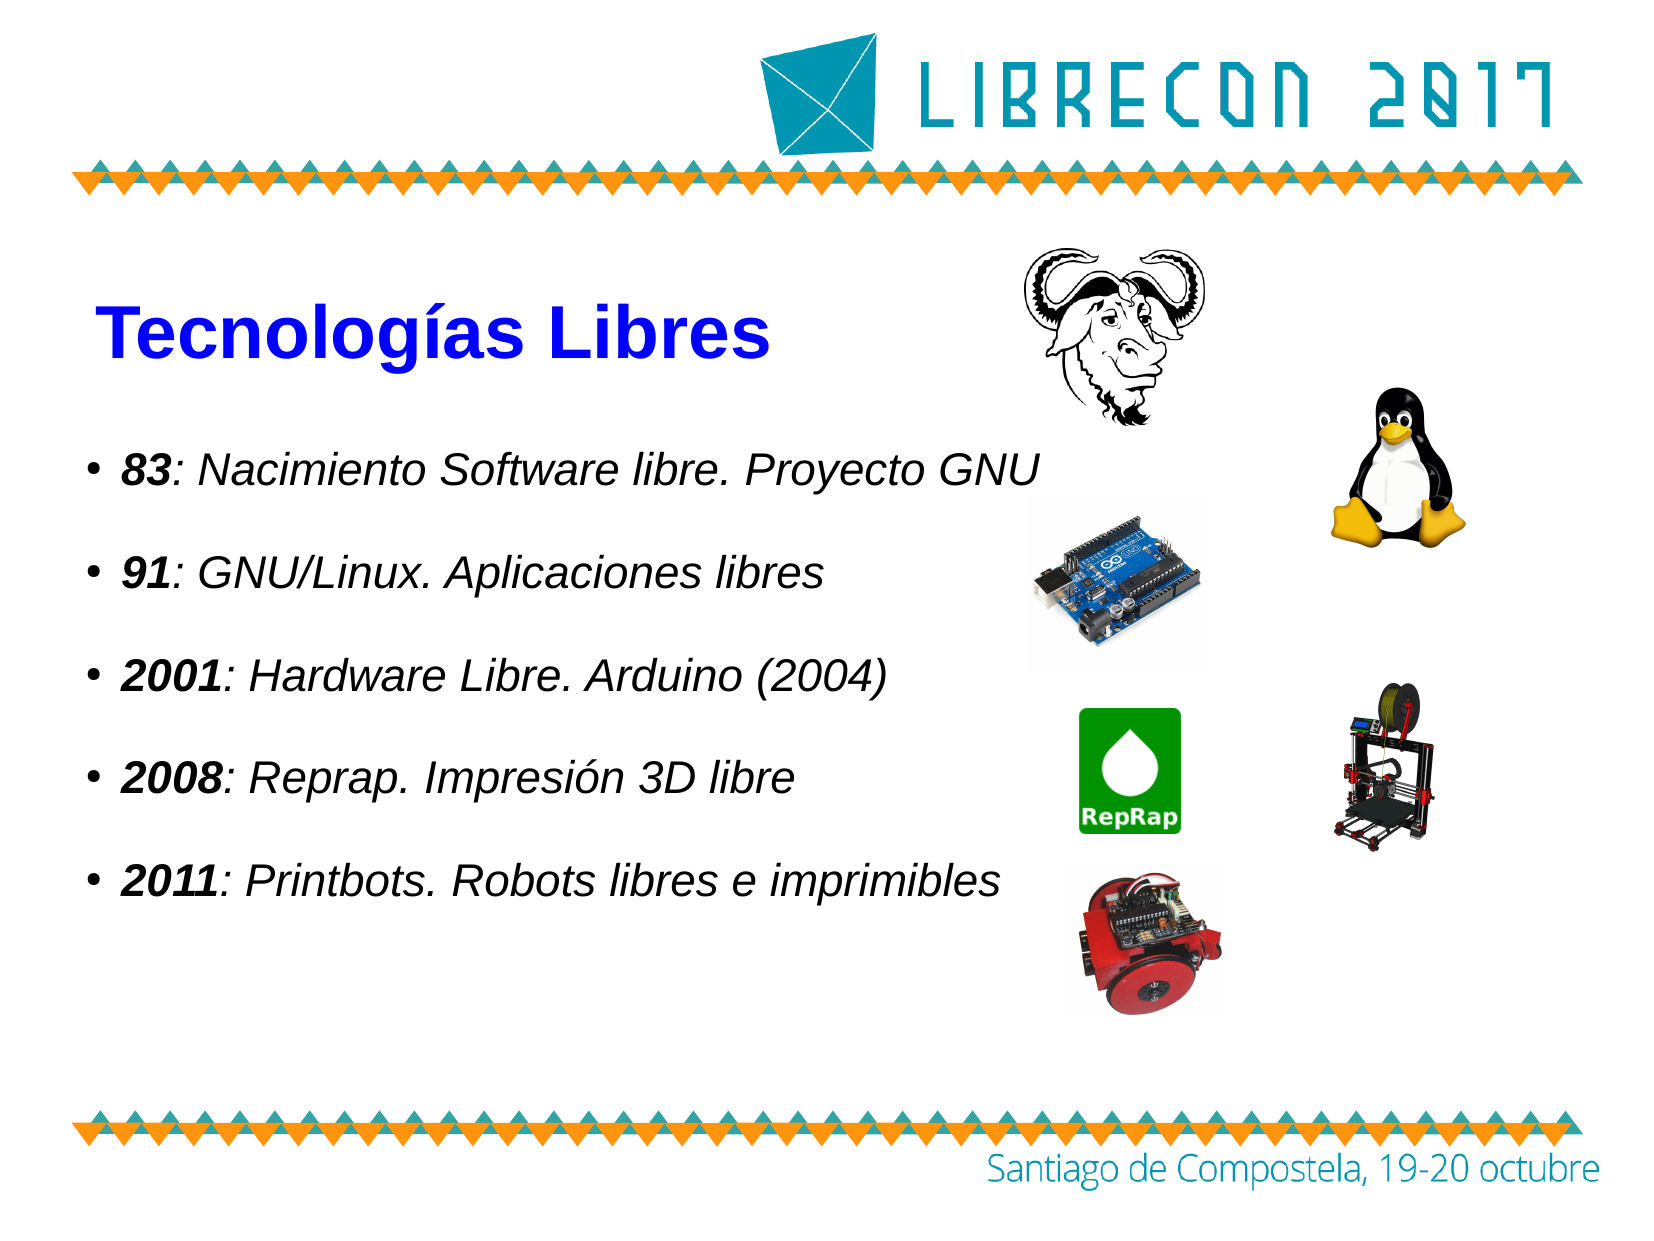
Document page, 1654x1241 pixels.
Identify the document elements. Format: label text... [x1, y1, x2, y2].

text_box Tecnologías Libres [80, 283, 945, 402]
picture [1279, 659, 1512, 875]
picture [968, 1133, 1617, 1199]
picture [1067, 708, 1193, 834]
picture [744, 13, 1571, 164]
picture [1024, 248, 1205, 426]
picture [1064, 866, 1228, 1018]
text_box 83: Nacimiento Software libre. Proyecto GNU 91: GNU/Linux. Aplicaciones libres 2001: Hardware Libre. Arduino (2004) 2008: Reprap. Impresión 3D libre 2011: Printbots. Robots libres e imprimibles [70, 437, 1087, 922]
picture [1322, 377, 1473, 555]
picture [1027, 496, 1206, 674]
